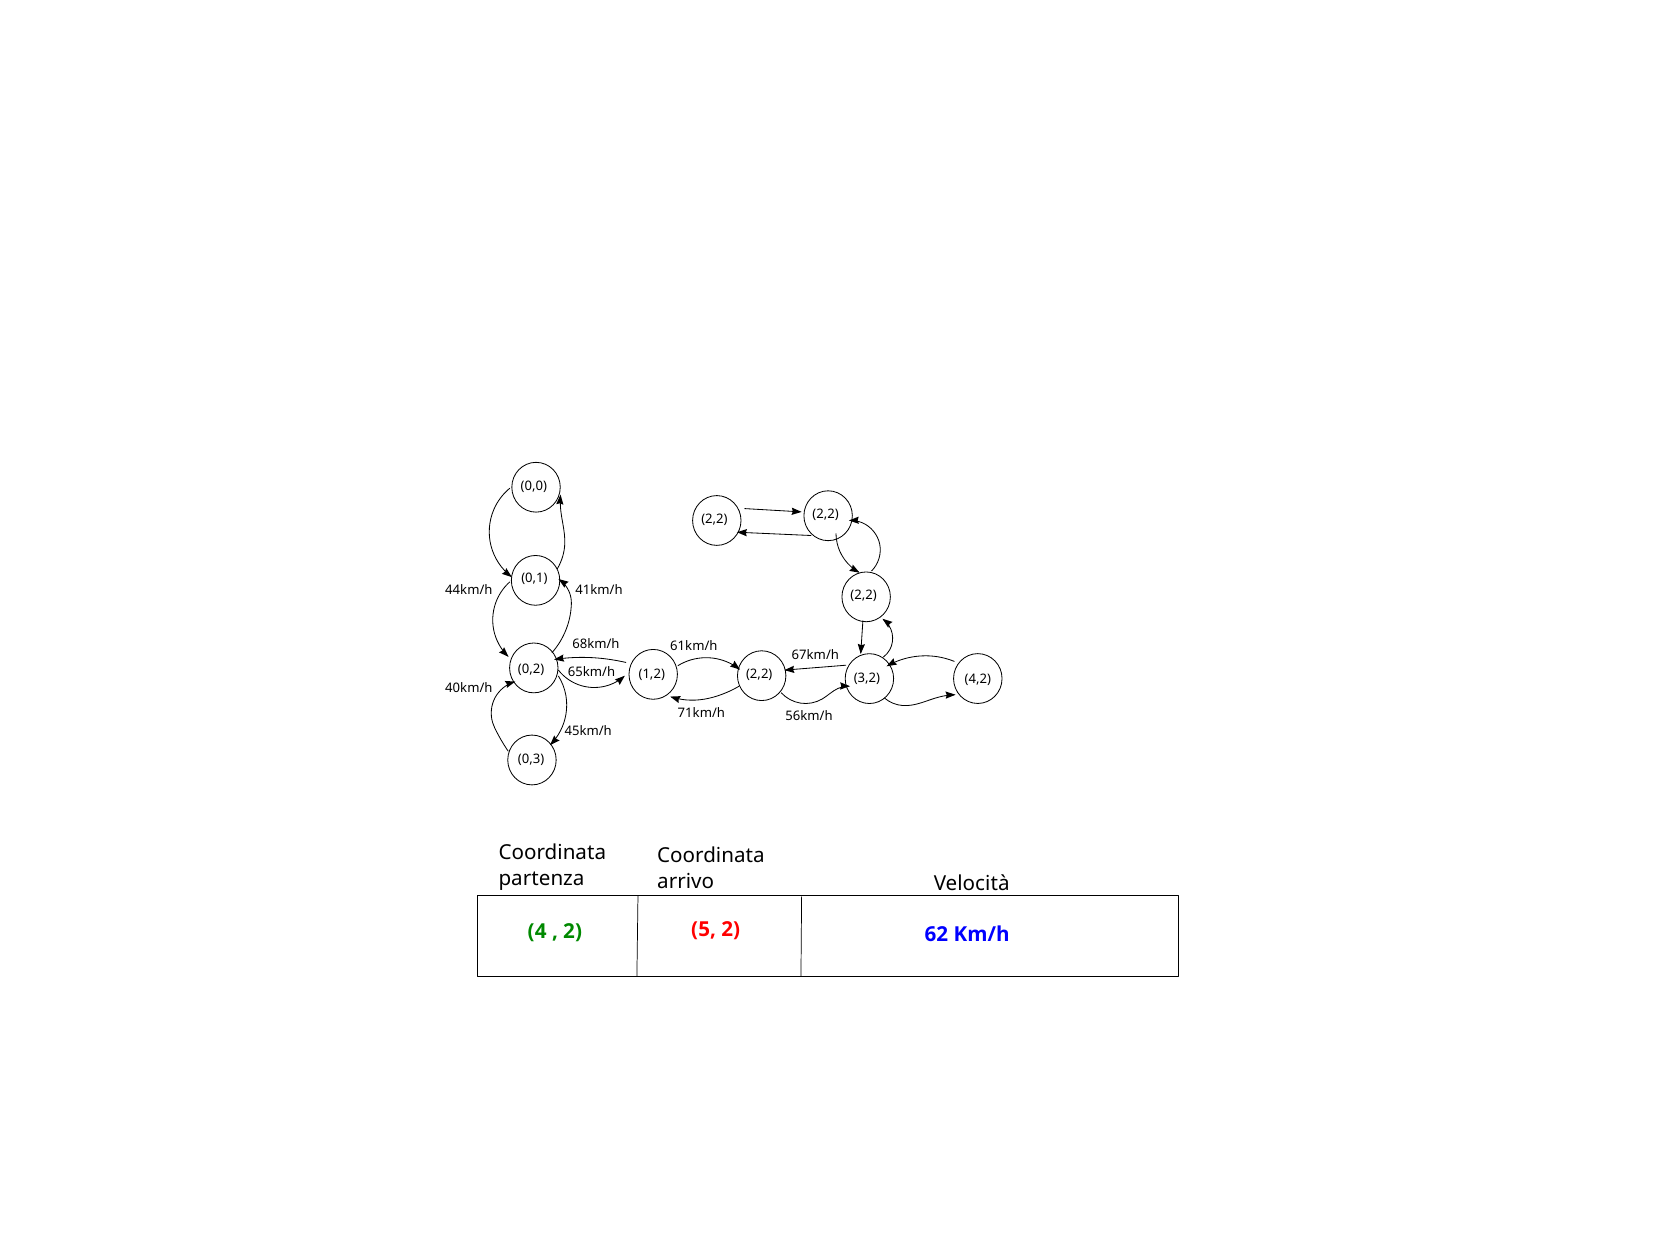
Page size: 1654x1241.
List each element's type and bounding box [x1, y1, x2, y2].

picture [427, 290, 1226, 1010]
